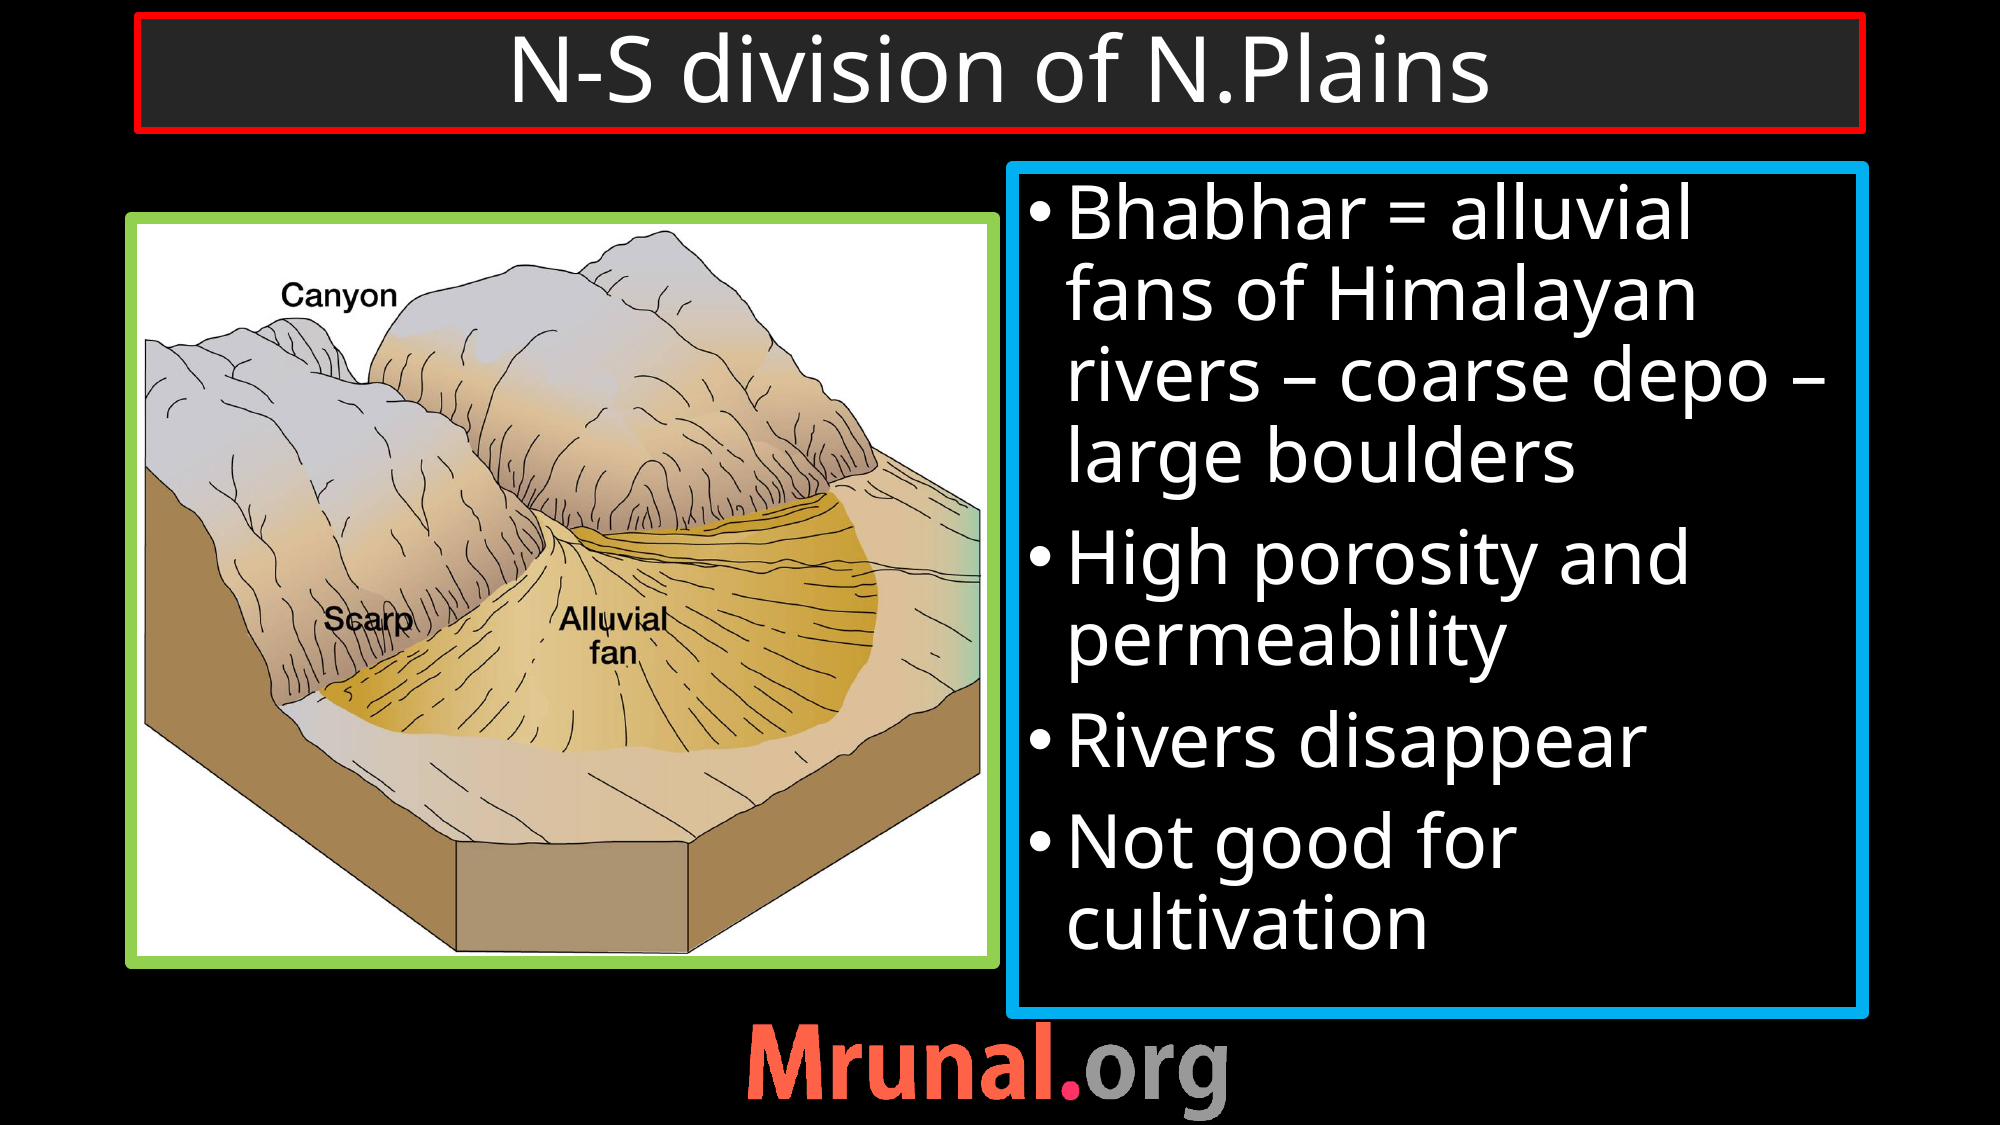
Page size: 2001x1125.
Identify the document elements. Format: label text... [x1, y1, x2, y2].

picture [137, 224, 988, 957]
list Bhabhar = alluvial fans of Himalayan rivers – coarse depo – large boulders High porosity and permeability Rivers disappear Not good for cultivation [1012, 167, 1863, 1014]
title N-S division of N.Plains [137, 15, 1863, 131]
picture [741, 1005, 1230, 1125]
